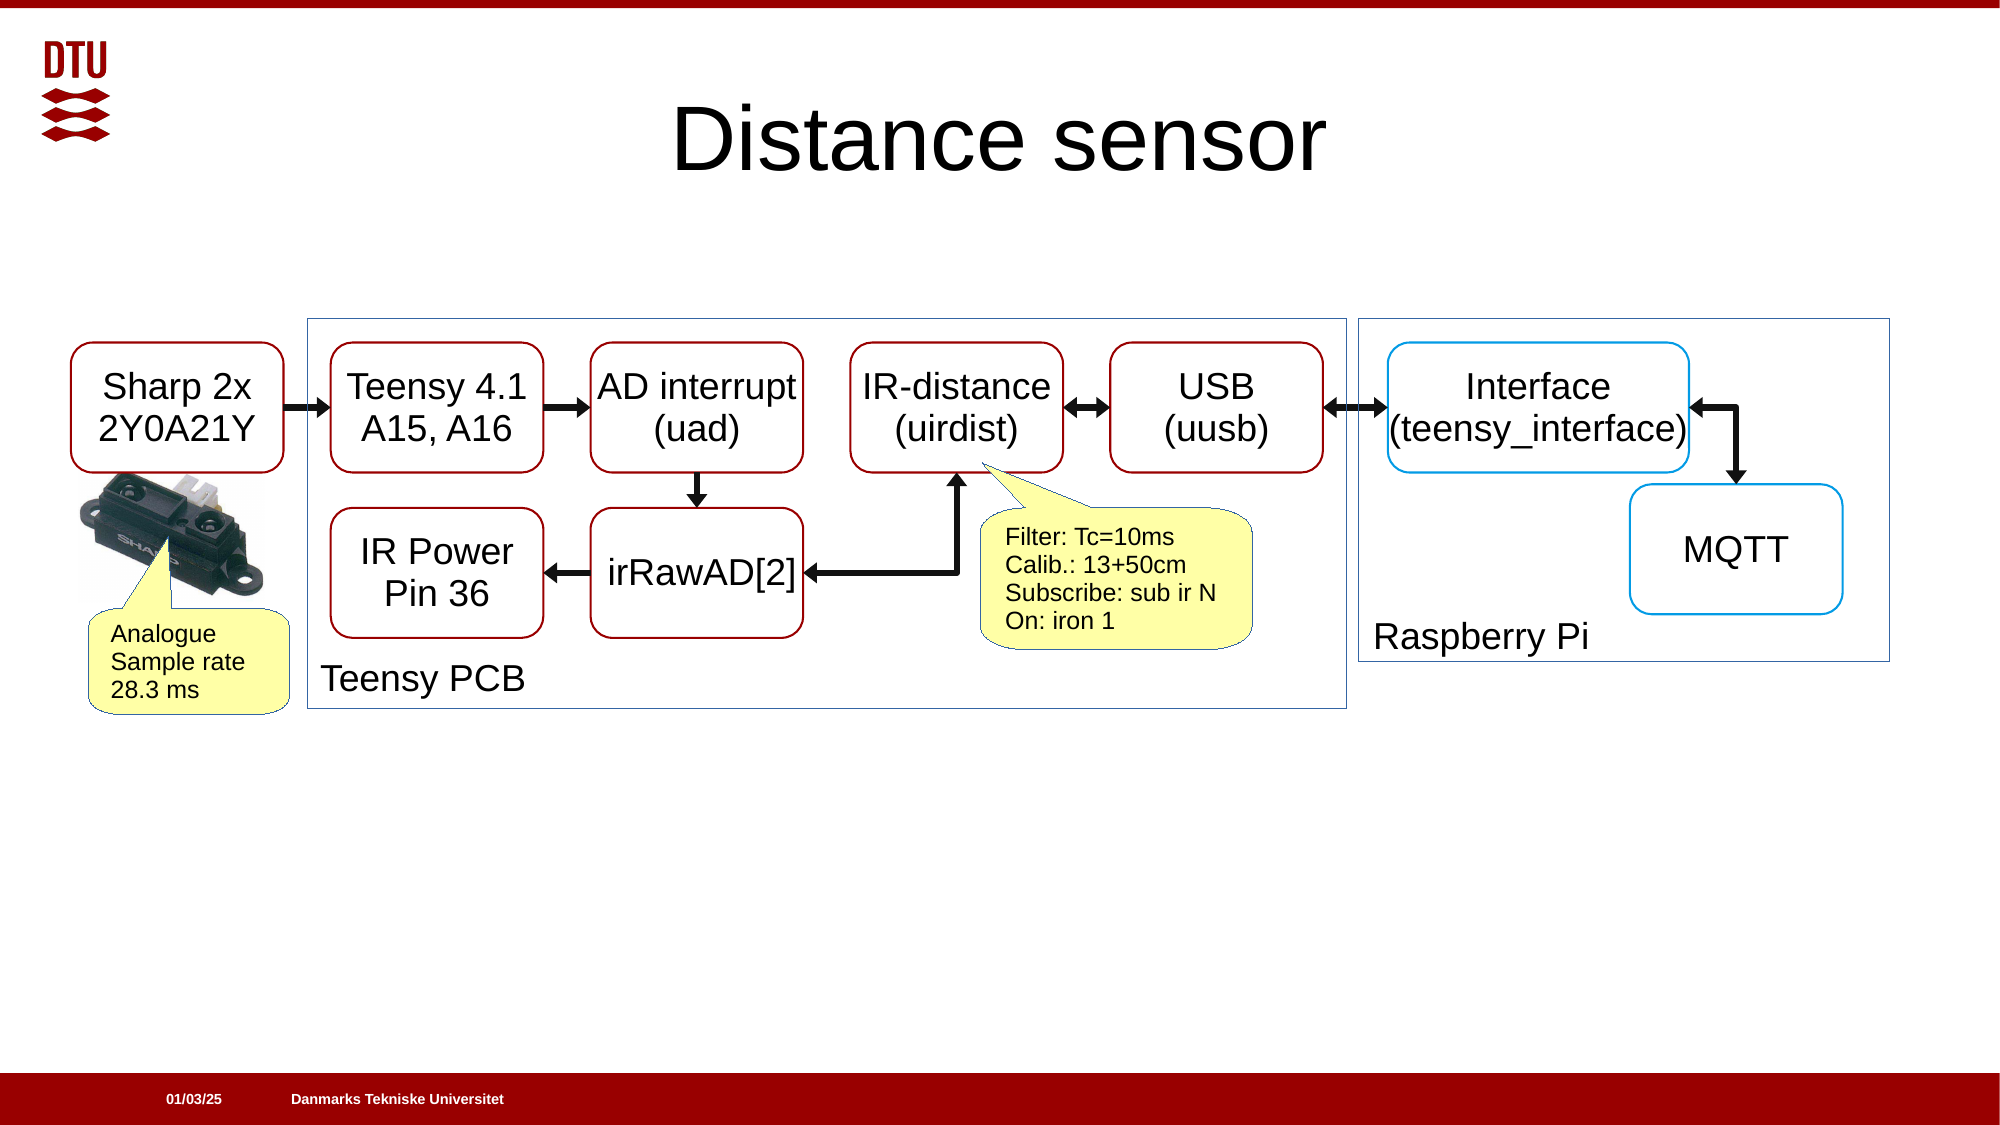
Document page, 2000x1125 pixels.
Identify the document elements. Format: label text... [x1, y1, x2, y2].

text_box IR-distance (uirdist) [850, 342, 1064, 473]
text_box USB (uusb) [1110, 342, 1323, 473]
text_box Teensy PCB [308, 649, 567, 707]
title Distance sensor [99, 44, 1900, 233]
text_box Interface (teensy_interface) [1387, 342, 1690, 473]
text_box Filter: Tc=10ms Calib.: 13+50cm Subscribe: sub ir N On: iron 1 [980, 462, 1253, 650]
picture [78, 468, 265, 603]
text_box Teensy 4.1 A15, A16 [330, 342, 544, 473]
text_box MQTT [1629, 484, 1843, 615]
text_box Sharp 2x 2Y0A21Y [70, 342, 284, 473]
text_box IR Power Pin 36 [330, 507, 544, 638]
text_box AD interrupt (uad) [590, 342, 804, 473]
text_box Raspberry Pi [1358, 608, 1605, 666]
text_box Analogue Sample rate 28.3 ms [88, 536, 290, 715]
text_box irRawAD[2] [590, 507, 804, 638]
